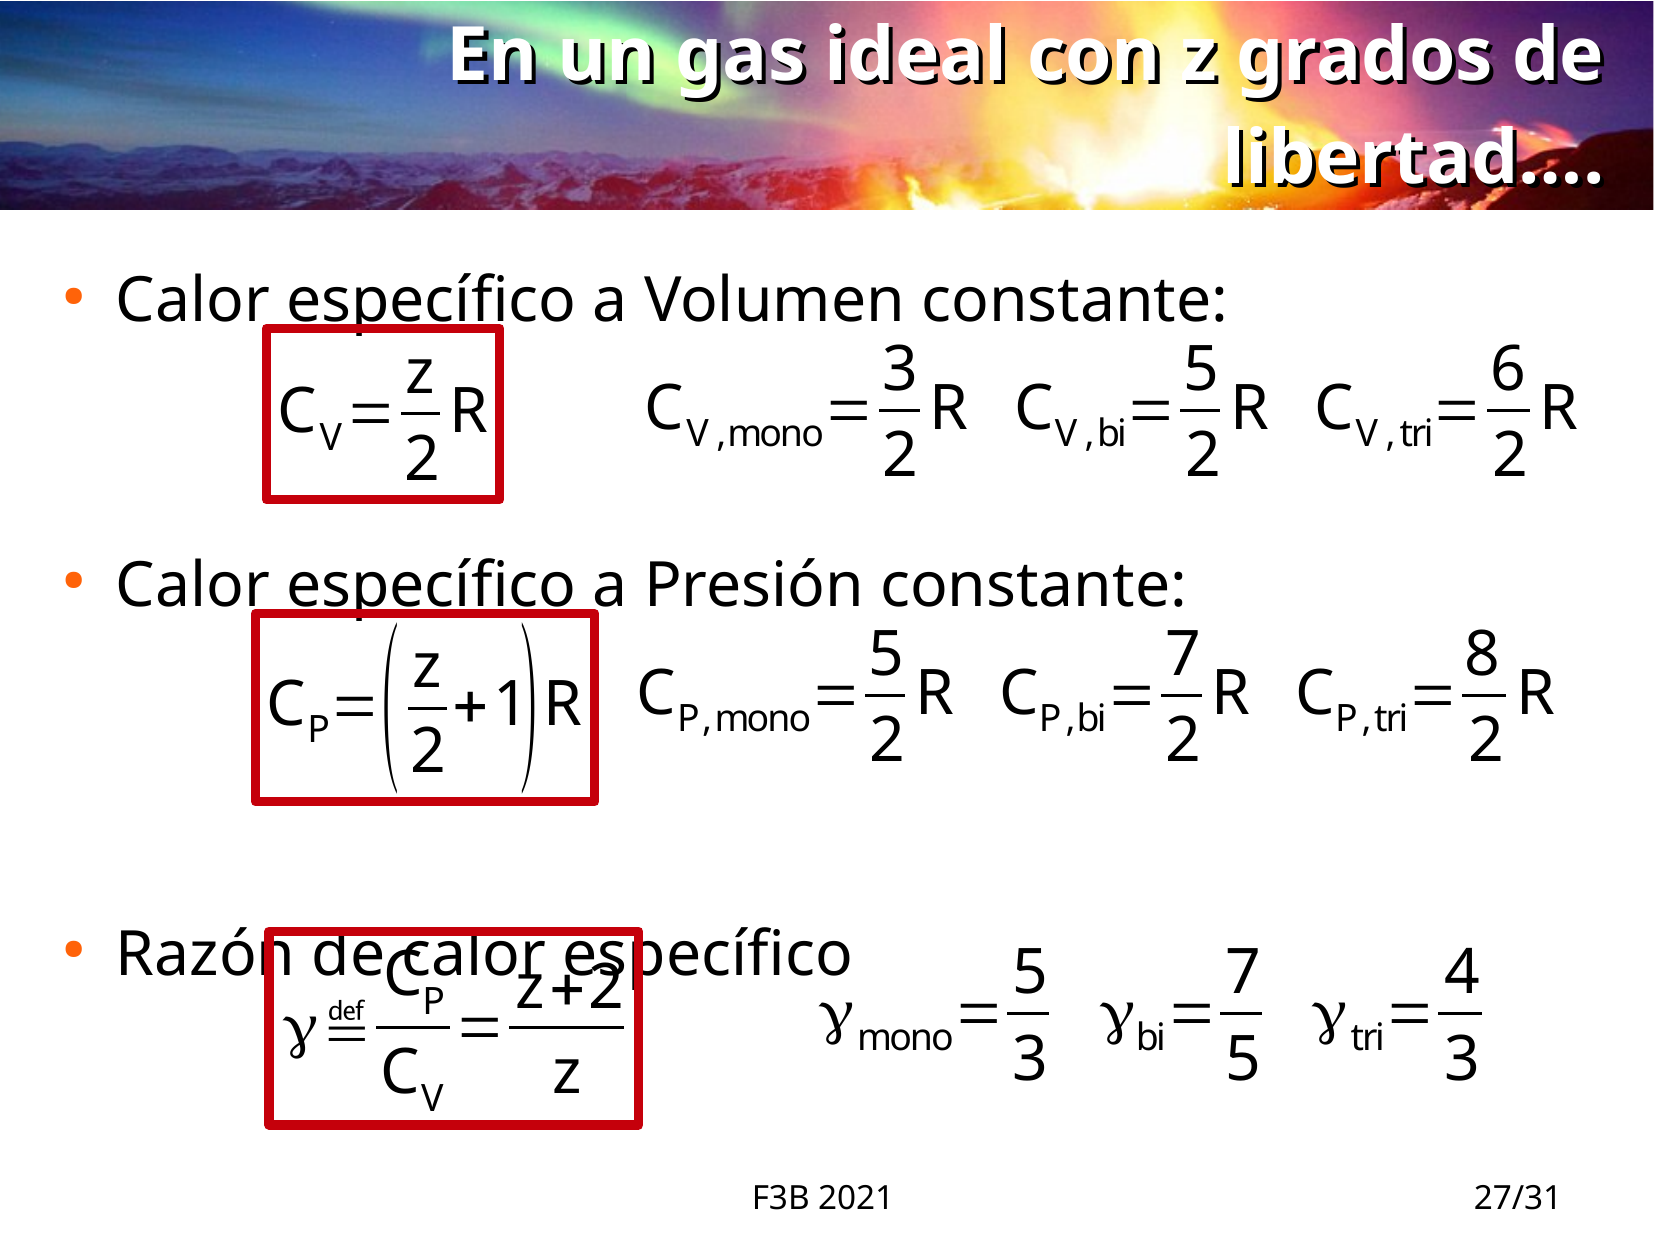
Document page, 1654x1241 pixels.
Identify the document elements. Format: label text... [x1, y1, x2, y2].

chart [637, 330, 1585, 492]
list Calor específico a Volumen constante: Calor específico a Presión constante: Razón de calor específico [45, 255, 1606, 1156]
chart [260, 618, 591, 798]
chart [810, 933, 1492, 1096]
chart [271, 333, 496, 496]
picture [0, 1, 1654, 210]
title En un gas ideal con z grados de libertad…. [45, 15, 1606, 191]
chart [273, 935, 634, 1121]
chart [630, 615, 1562, 777]
